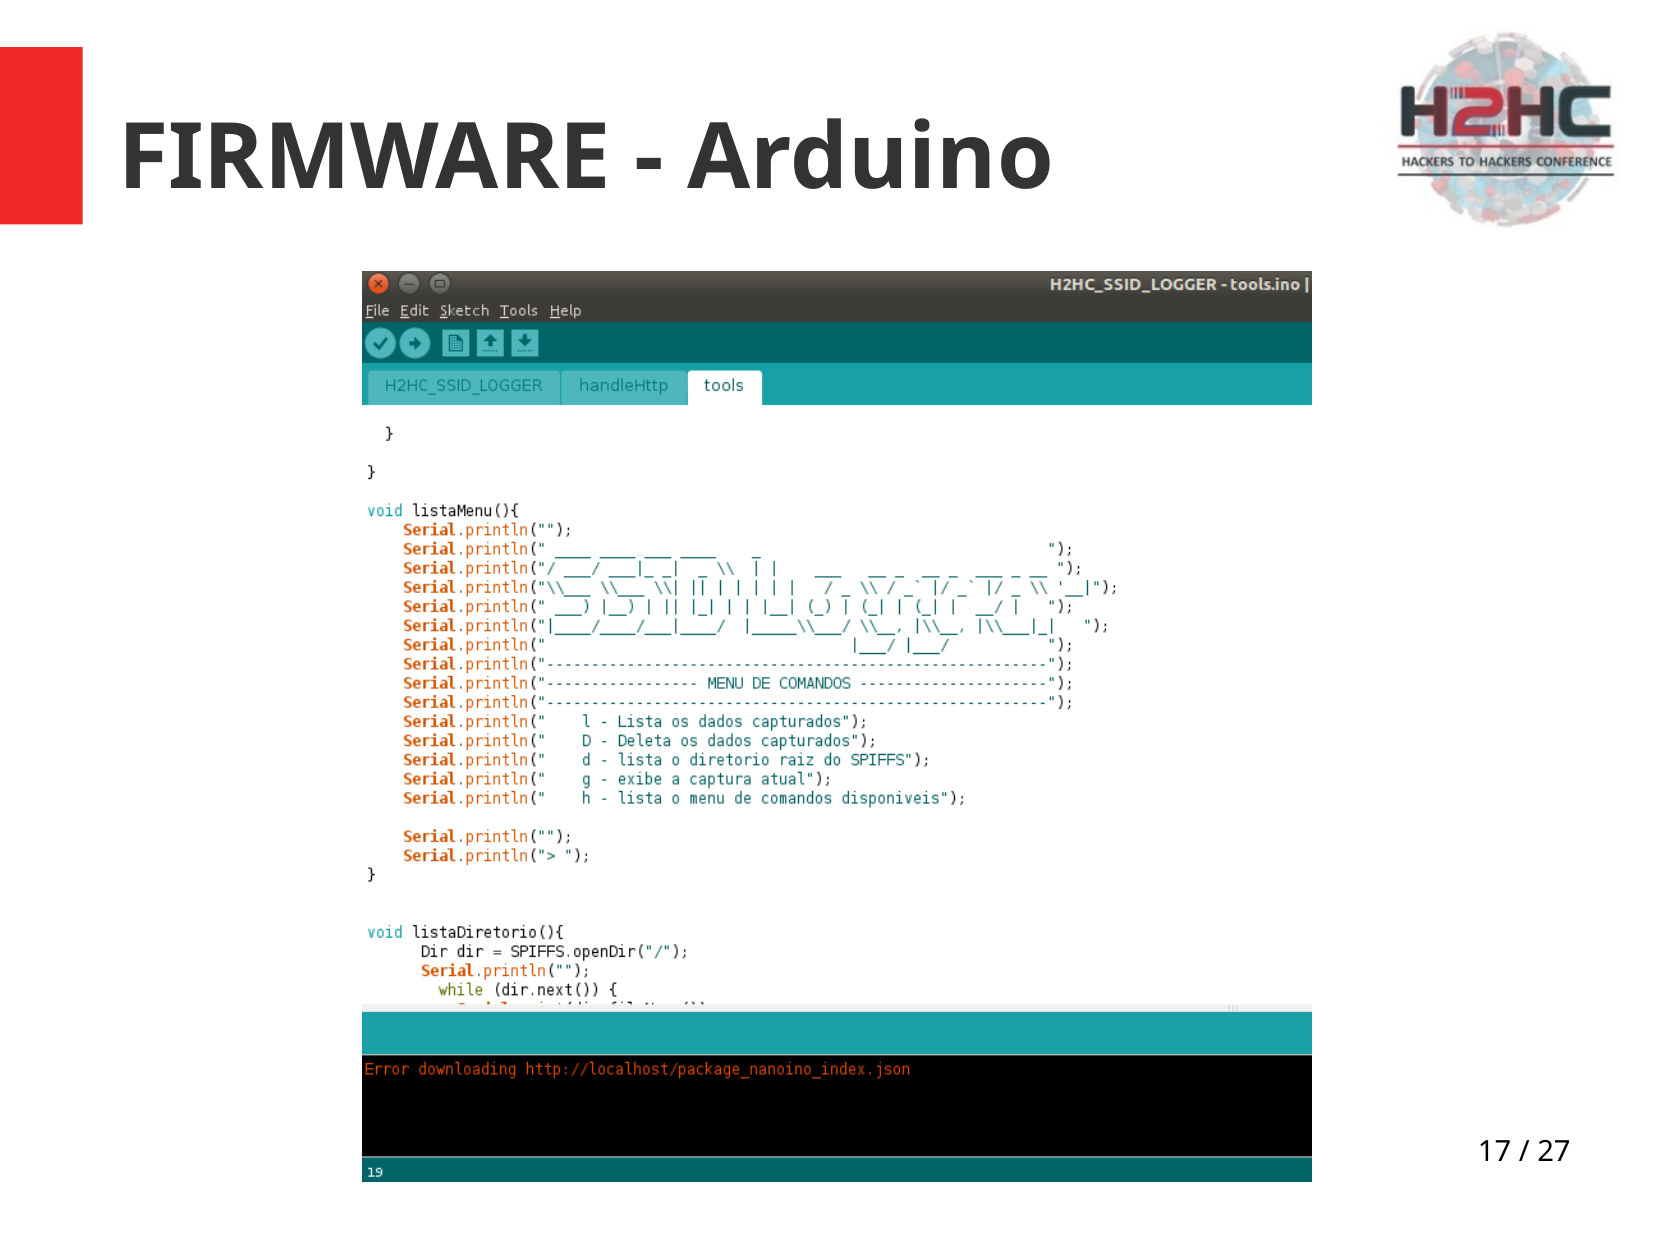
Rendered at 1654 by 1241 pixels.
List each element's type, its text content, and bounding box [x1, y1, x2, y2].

picture [1299, 11, 1654, 248]
picture [362, 271, 1312, 1182]
title FIRMWARE - Arduino [118, 49, 1571, 257]
